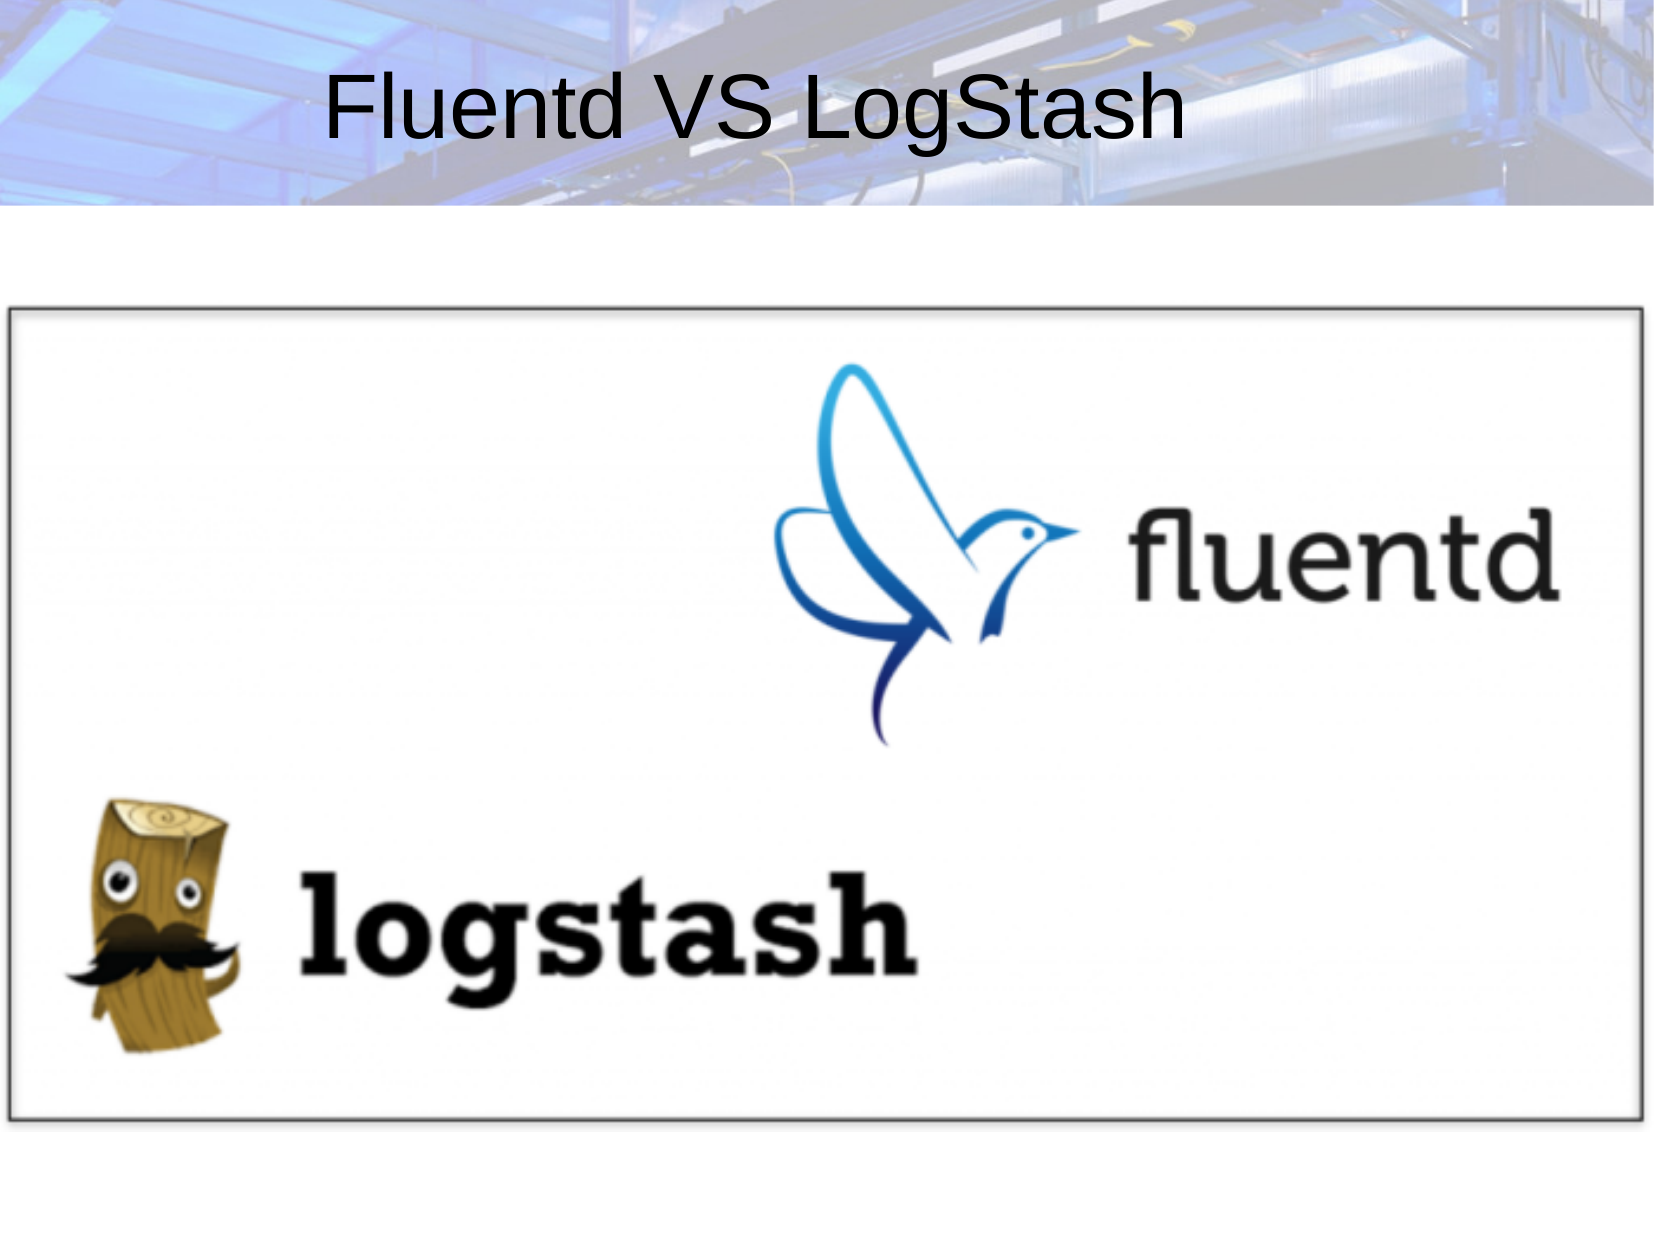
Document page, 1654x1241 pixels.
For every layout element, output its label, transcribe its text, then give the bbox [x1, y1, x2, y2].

title Fluentd VS LogStash [11, 2, 1501, 211]
picture [0, 0, 1654, 1241]
